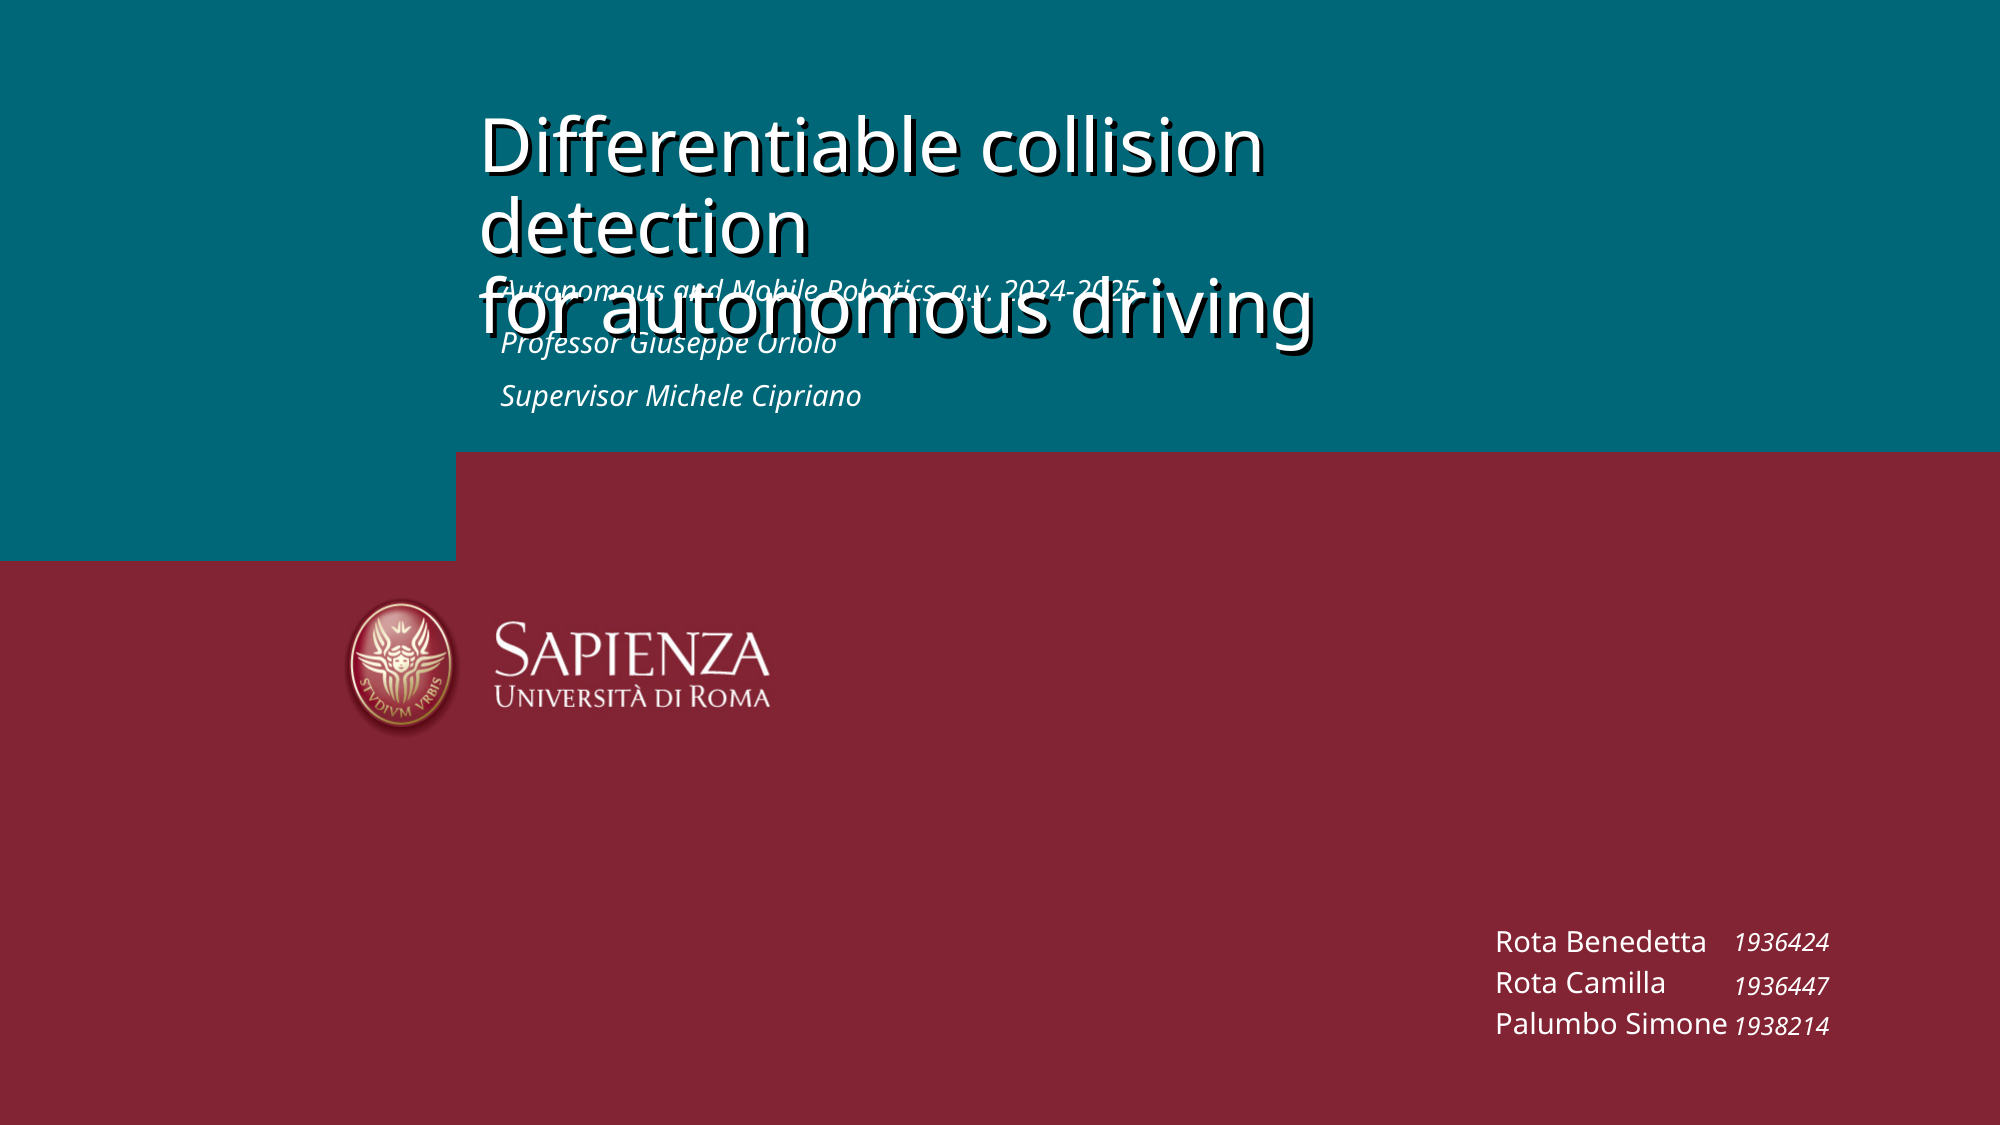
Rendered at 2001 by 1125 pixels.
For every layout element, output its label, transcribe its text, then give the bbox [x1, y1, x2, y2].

text_box 1936447 [1718, 965, 1881, 1002]
subtitle Autonomous and Mobile Robotics, a.y. 2024-2025 Professor Giuseppe Oriolo Supervisor Michele Cipriano [485, 269, 1493, 382]
text_box [0, 0, 2000, 561]
picture [0, 452, 2000, 1125]
title Differentiable collision detection for autonomous driving [463, 99, 1605, 196]
text_box 1936424 [1718, 918, 1881, 965]
text_box 1938214 [1718, 1002, 1916, 1049]
text_box Rota Benedetta Rota Camilla Palumbo Simone [1480, 915, 1800, 1051]
